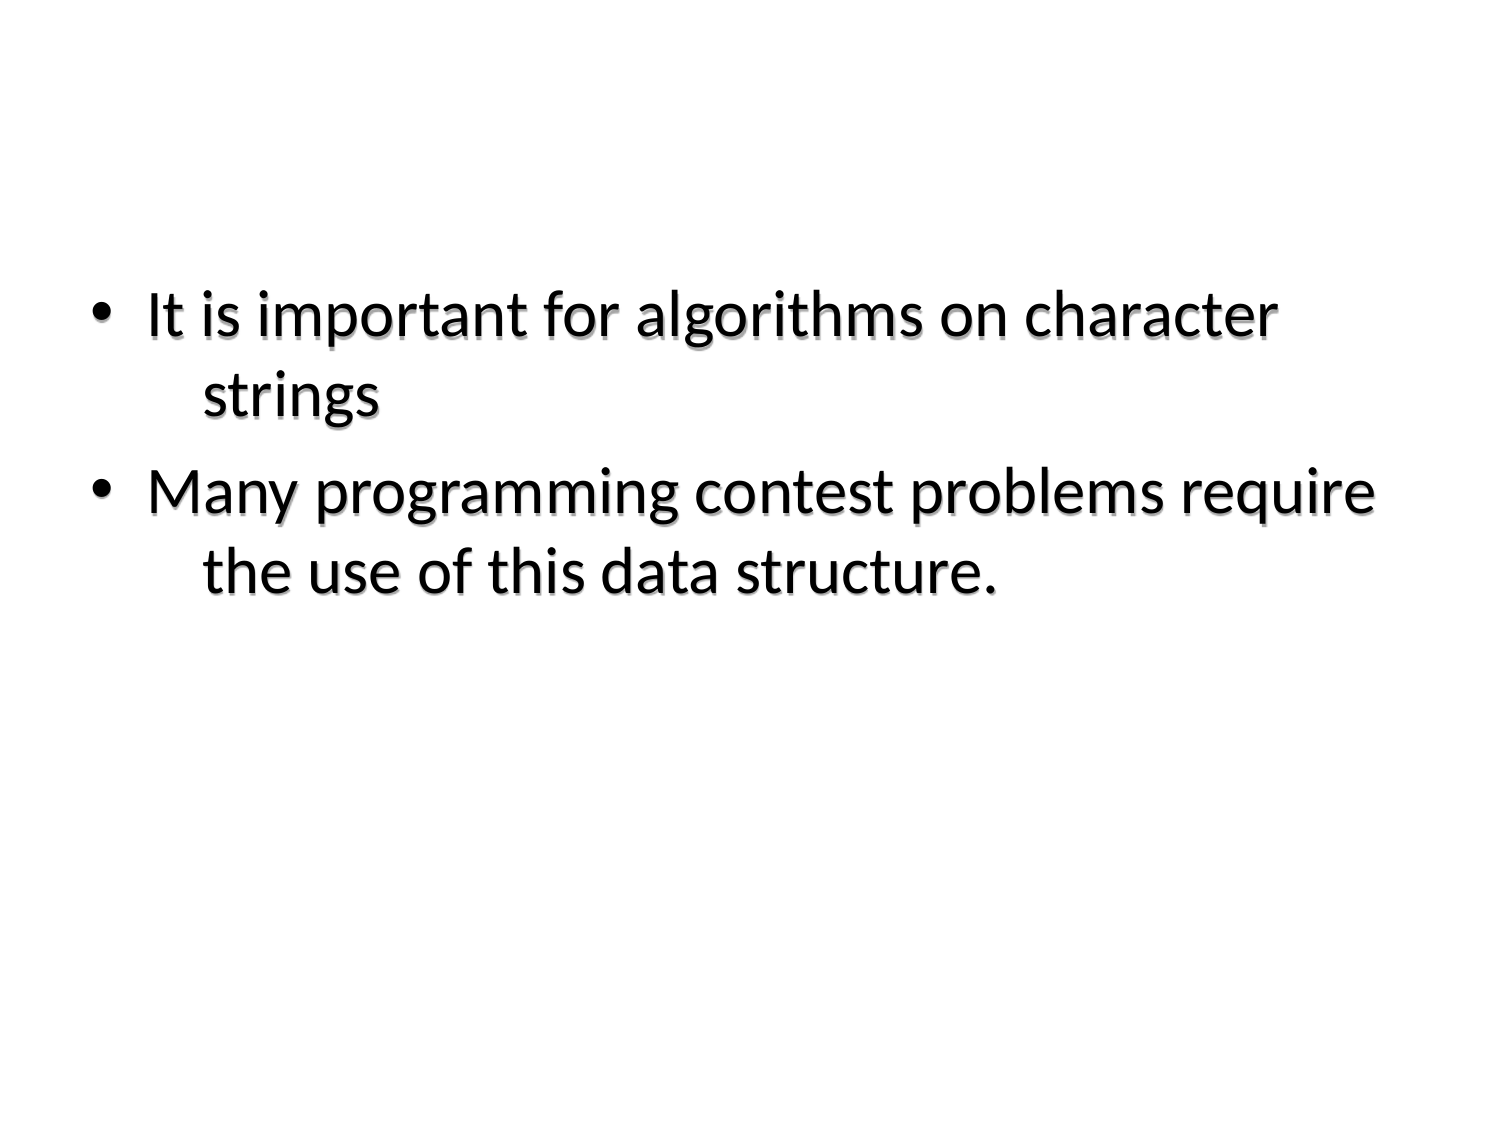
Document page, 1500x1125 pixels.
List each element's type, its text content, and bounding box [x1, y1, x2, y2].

list It is important for algorithms on character strings Many programming contest problems require the use of this data structure. [75, 262, 1426, 1005]
